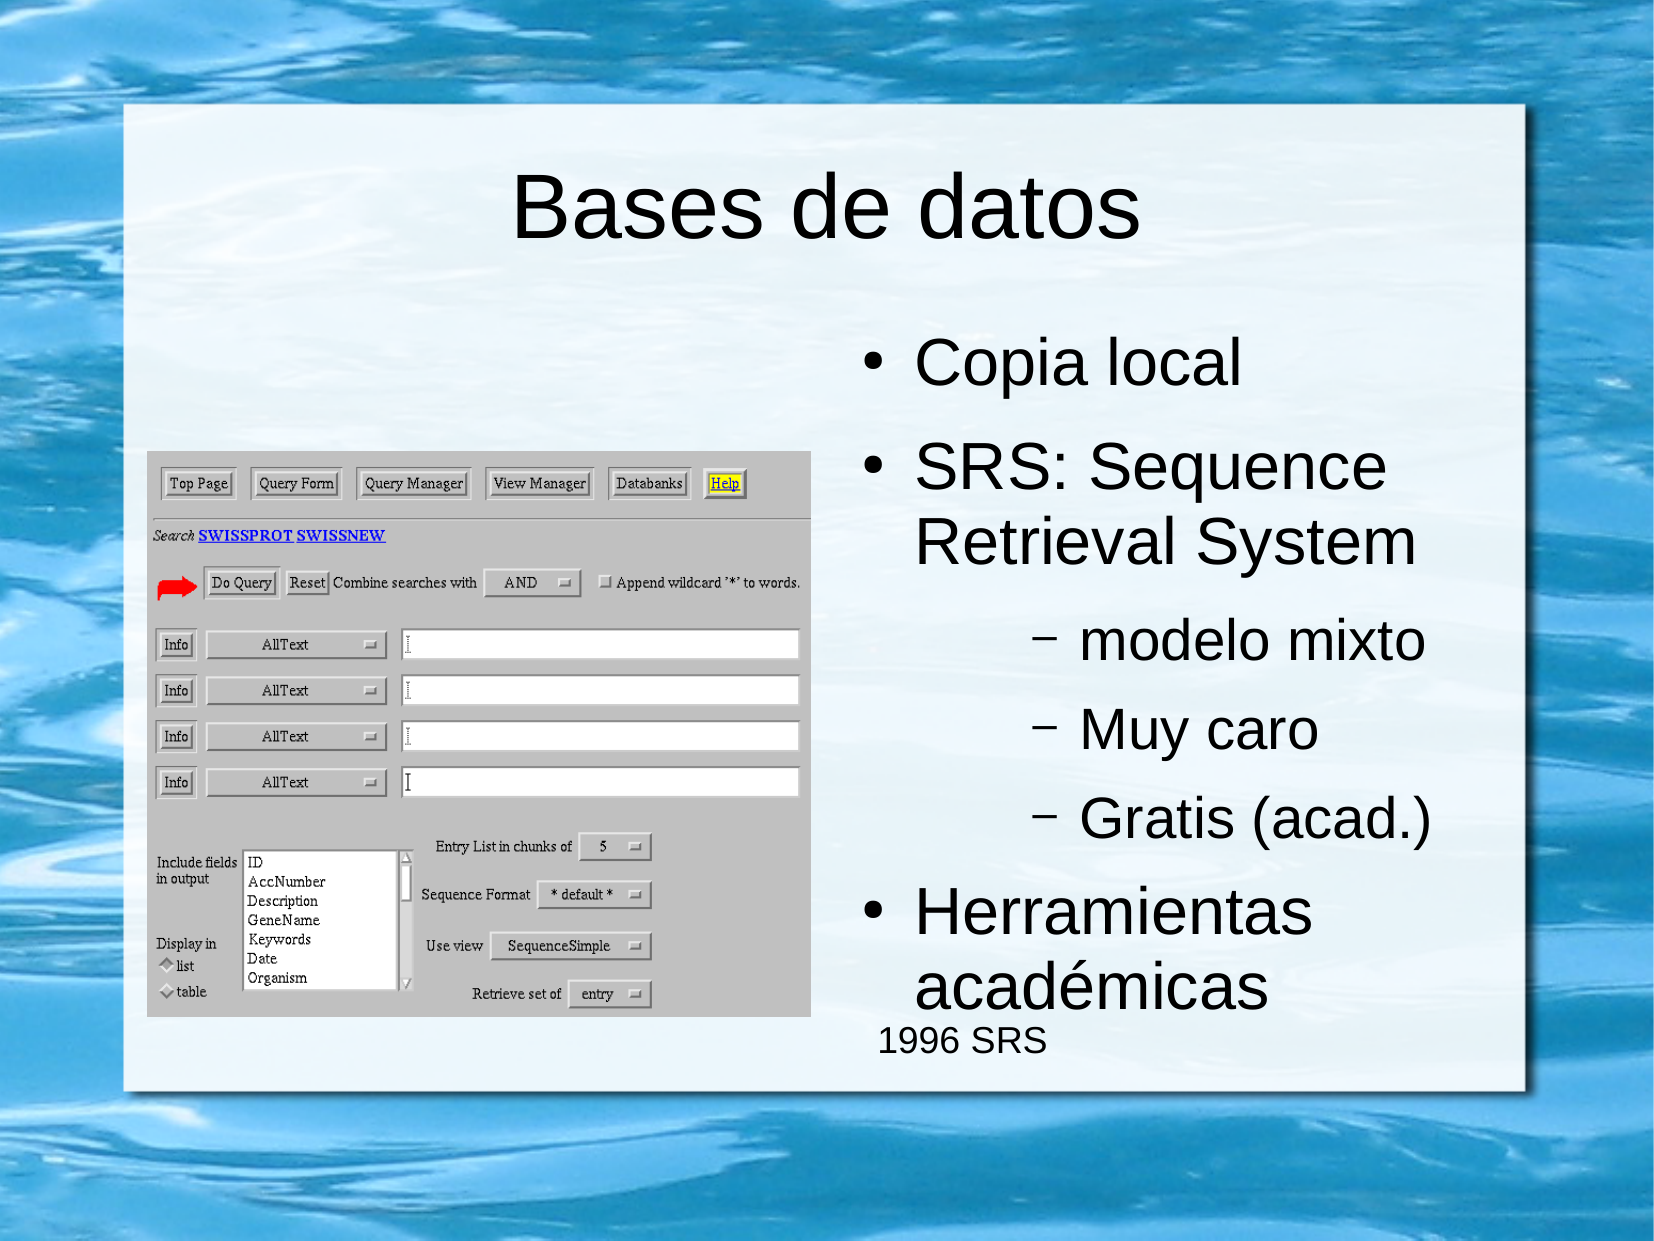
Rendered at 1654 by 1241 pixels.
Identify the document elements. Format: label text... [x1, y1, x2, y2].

title Bases de datos [147, 118, 1506, 296]
text_box 1996 SRS [862, 1012, 1063, 1070]
list Copia local SRS: Sequence Retrieval System modelo mixto Muy caro Gratis (acad.) Herramientas académicas [843, 324, 1507, 1144]
picture [0, 0, 1654, 1241]
